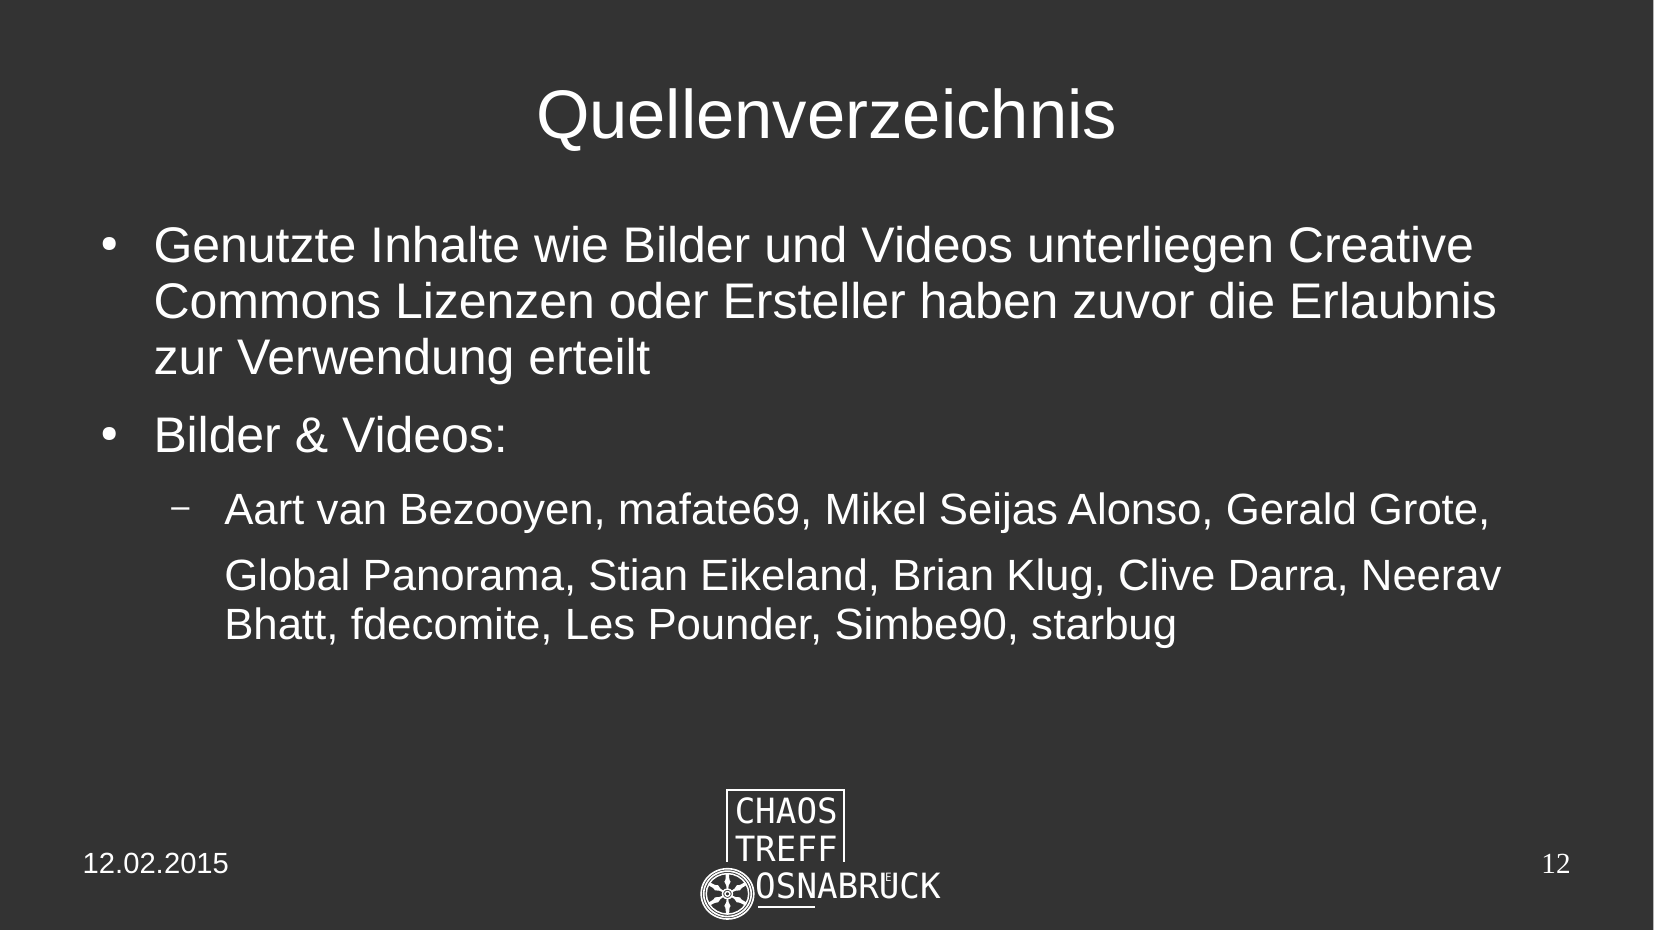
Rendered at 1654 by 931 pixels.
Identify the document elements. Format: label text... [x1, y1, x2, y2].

title Quellenverzeichnis [82, 37, 1571, 193]
list Genutzte Inhalte wie Bilder und Videos unterliegen Creative Commons Lizenzen oder Ersteller haben zuvor die Erlaubnis zur Verwendung erteilt Bilder & Videos: Aart van Bezooyen, mafate69, Mikel Seijas Alonso, Gerald Grote, Global Panorama, Stian Eikeland, Brian Klug, Clive Darra, Neerav Bhatt, fdecomite, Les Pounder, Simbe90, starbug [82, 217, 1571, 758]
